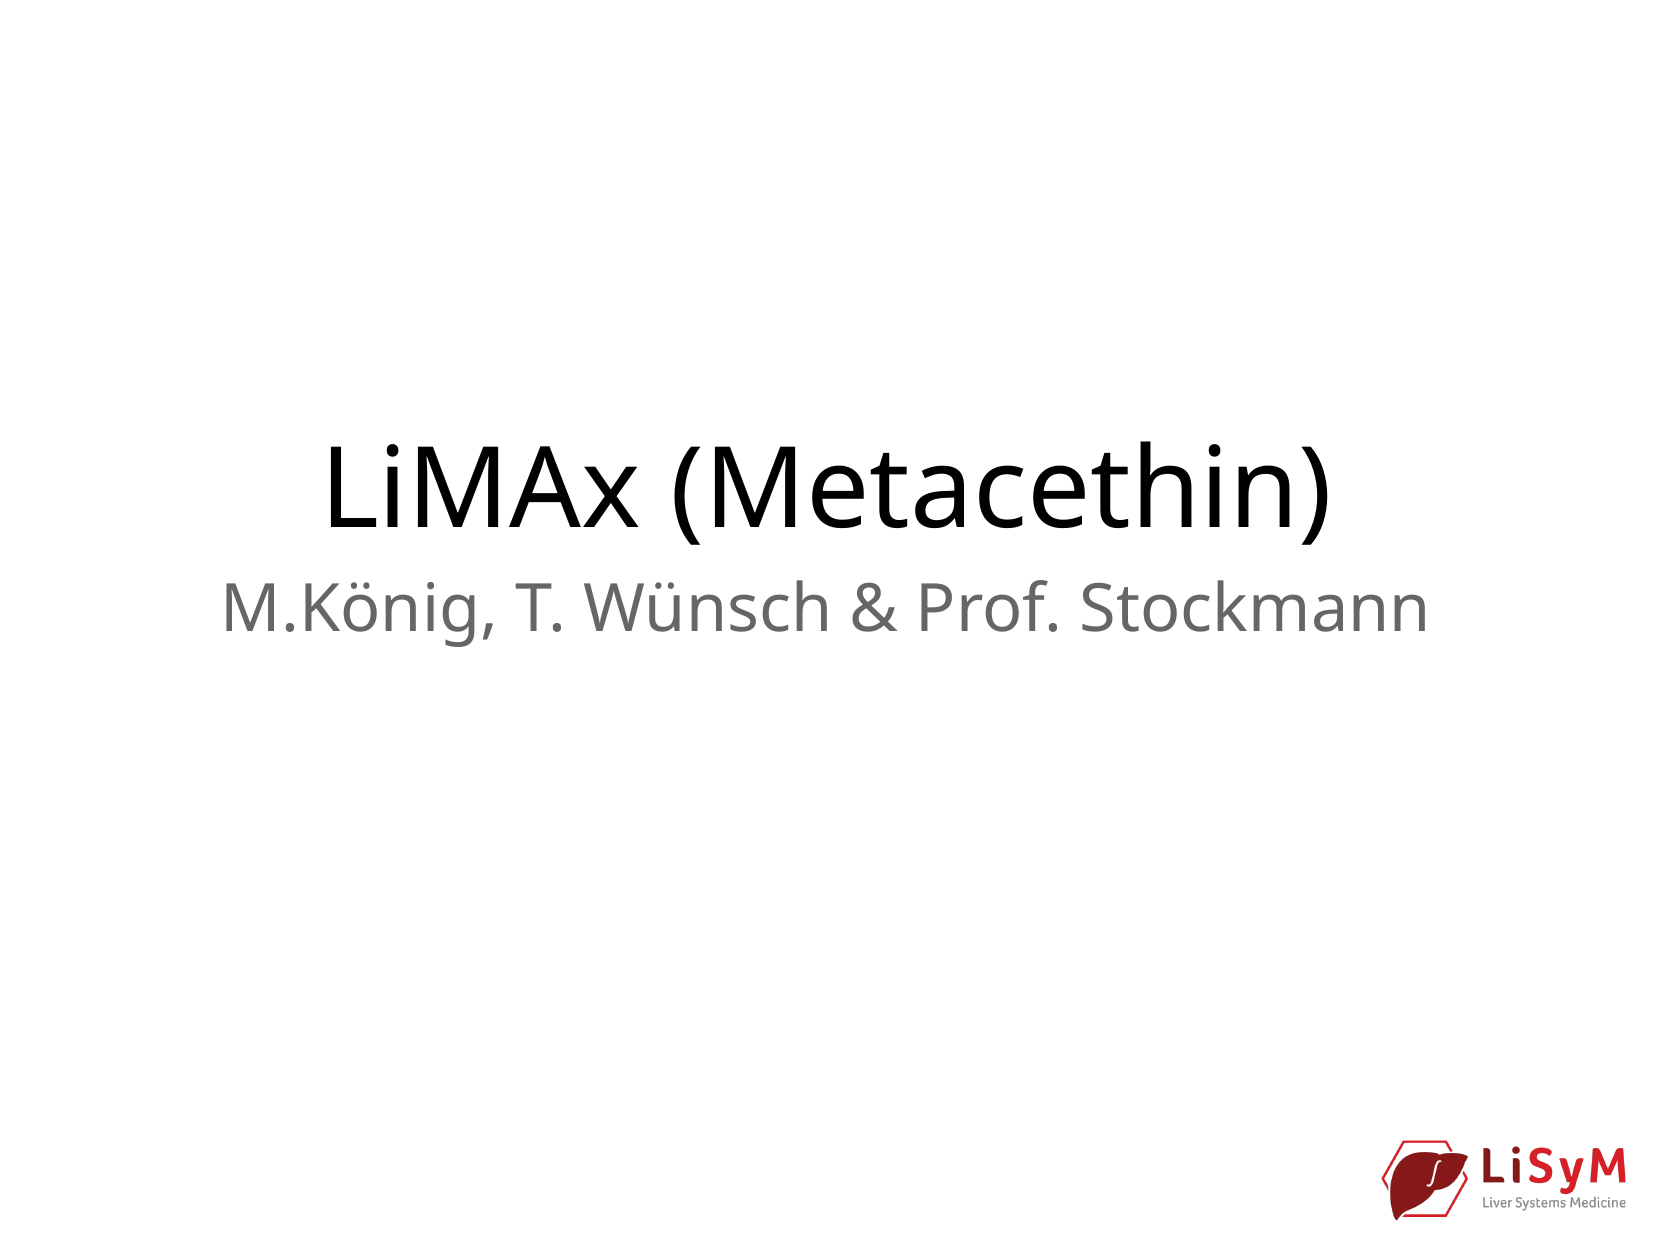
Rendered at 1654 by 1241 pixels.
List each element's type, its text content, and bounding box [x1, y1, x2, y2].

picture [1380, 1139, 1627, 1222]
subtitle LiMAx (Metacethin) M.König, T. Wünsch & Prof. Stockmann [82, 49, 1571, 1010]
